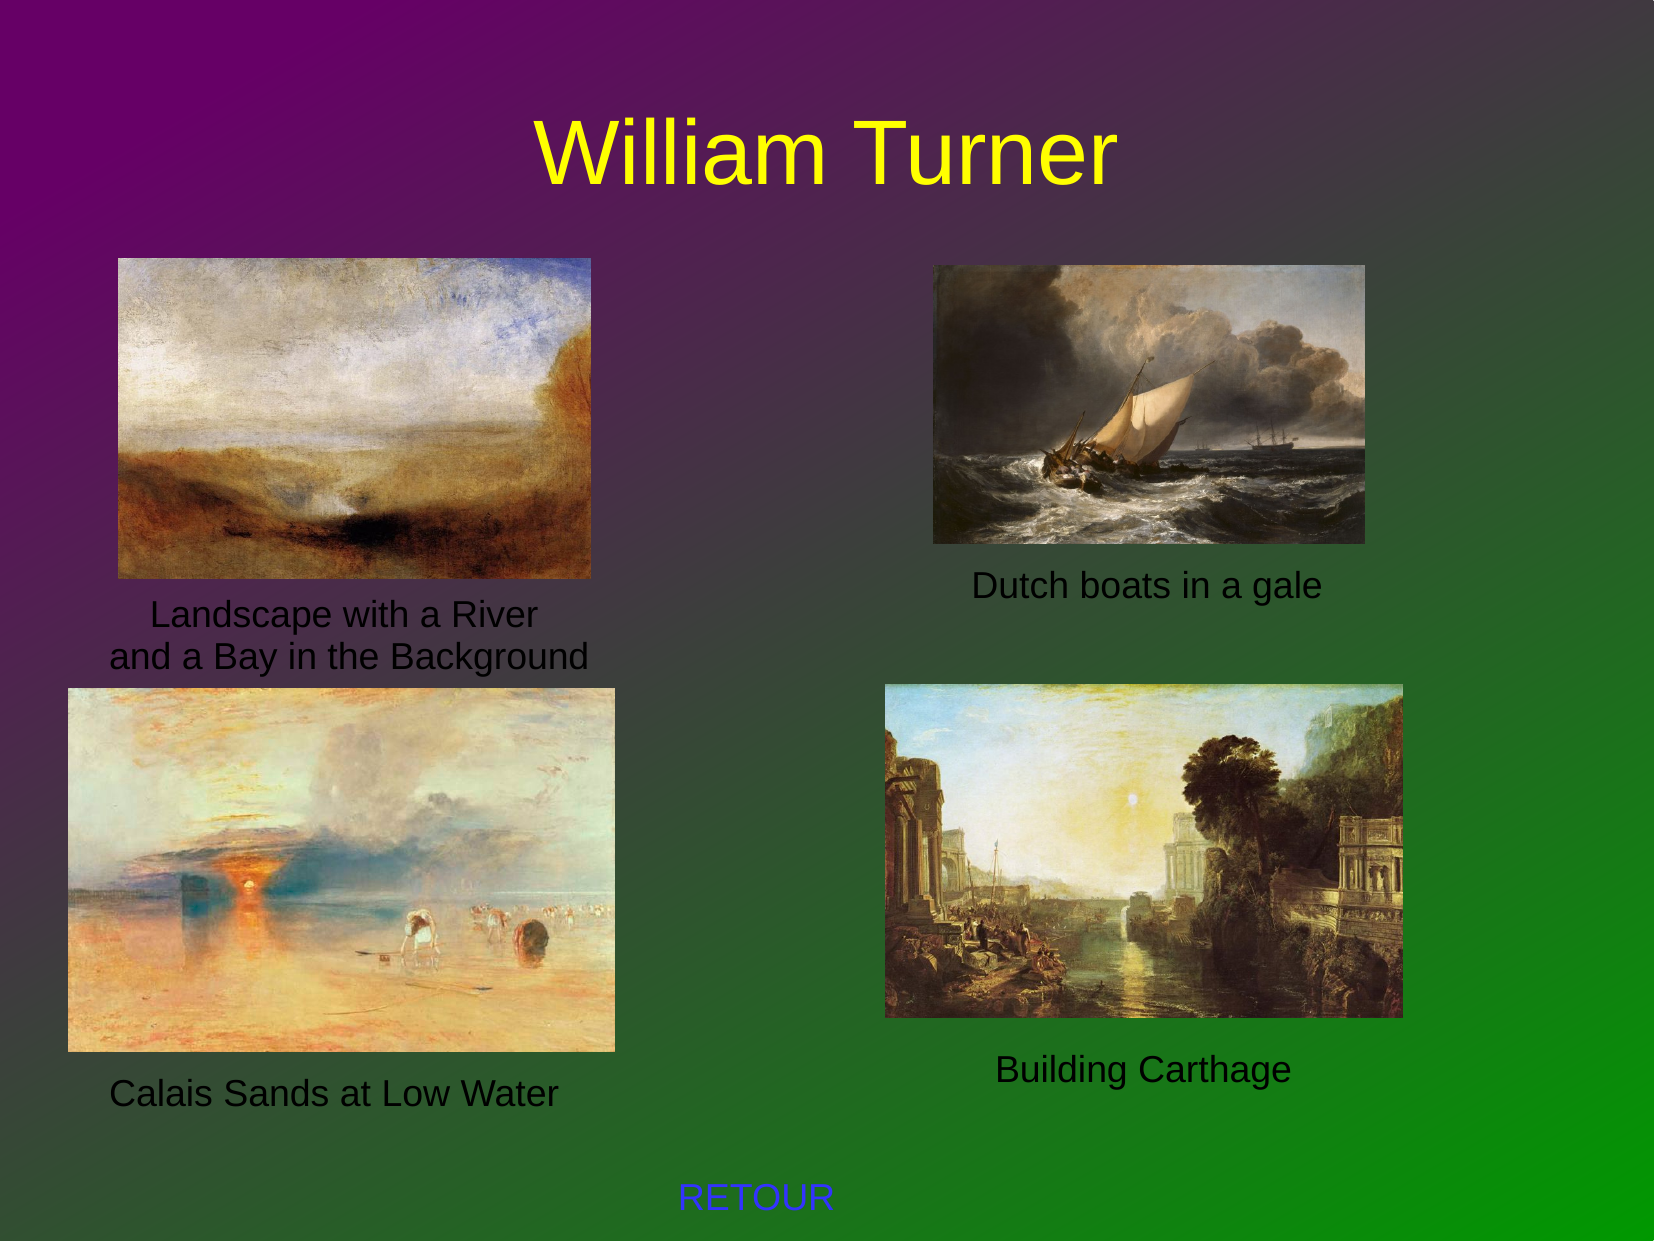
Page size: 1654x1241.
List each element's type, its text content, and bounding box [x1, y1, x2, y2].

text_box Landscape with a River and a Bay in the Background [94, 586, 605, 686]
picture [68, 688, 615, 1052]
picture [885, 684, 1403, 1018]
text_box Calais Sands at Low Water [94, 1065, 575, 1123]
text_box Dutch boats in a gale [956, 557, 1338, 615]
picture [118, 258, 591, 579]
text_box RETOUR [663, 1169, 851, 1227]
text_box Building Carthage [980, 1041, 1307, 1099]
title William Turner [82, 49, 1571, 257]
picture [933, 265, 1365, 544]
